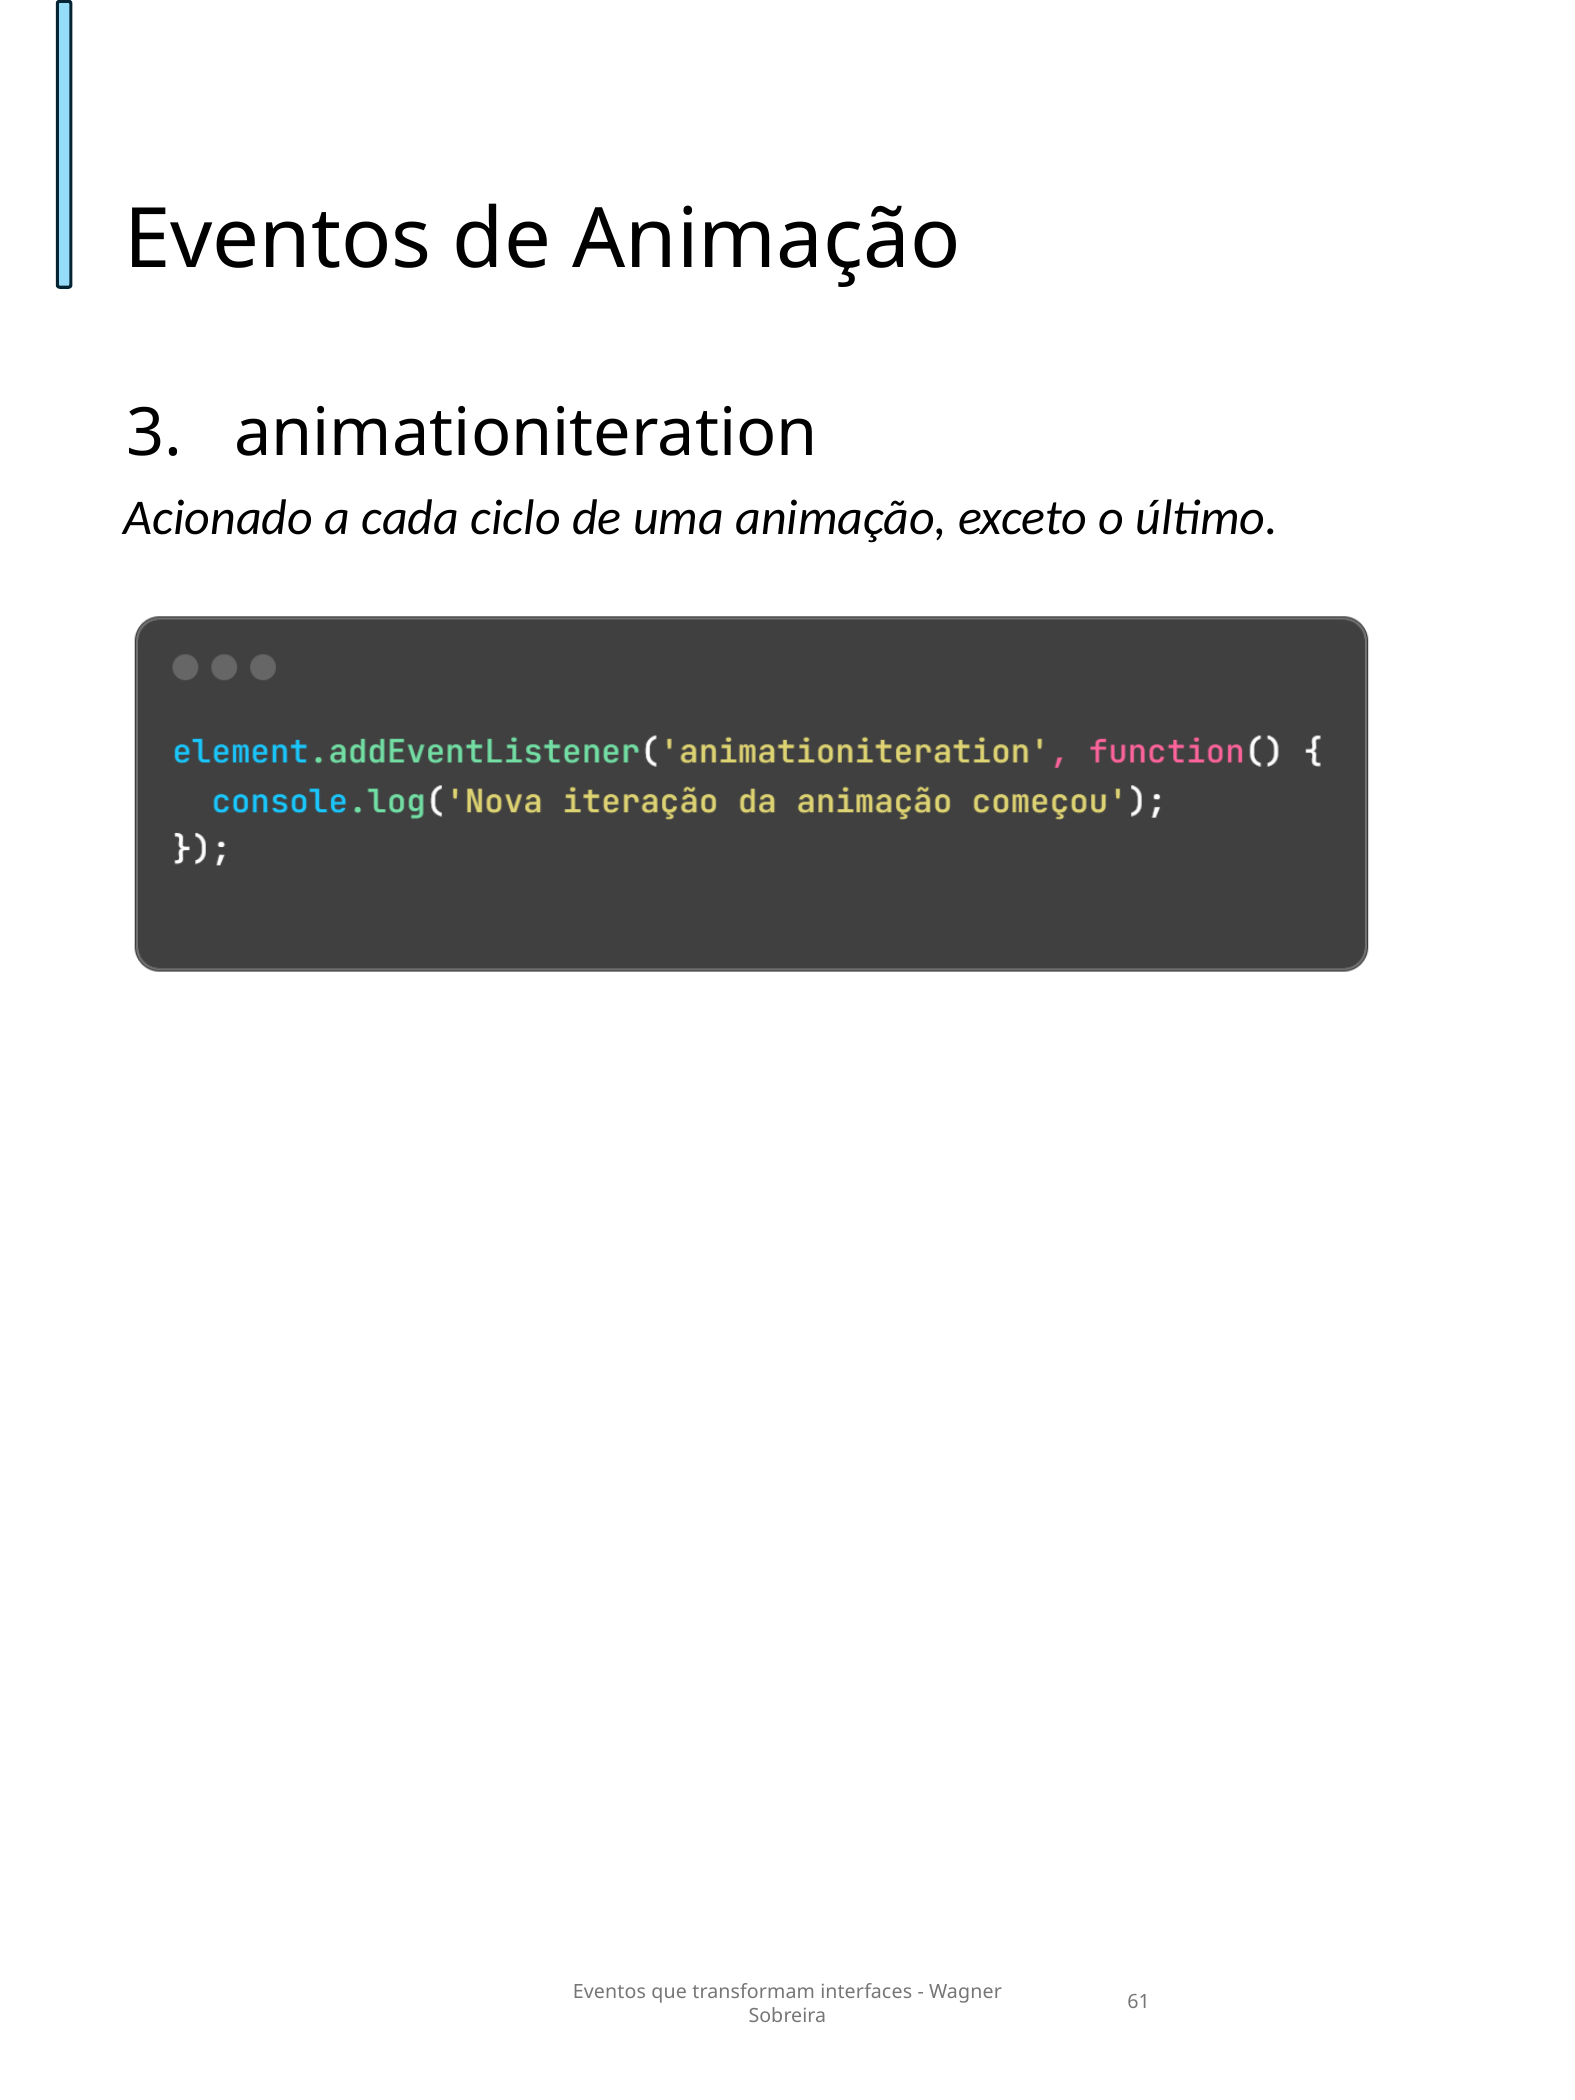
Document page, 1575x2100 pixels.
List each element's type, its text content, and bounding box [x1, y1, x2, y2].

footer Eventos que transformam interfaces - Wagner Sobreira [521, 1946, 1054, 2059]
picture [0, 481, 1503, 1107]
text_box Eventos de Animação [109, 188, 1474, 343]
slide_number 61 [1112, 1946, 1467, 2059]
text_box 3. animationiteration [111, 390, 1476, 481]
text_box [57, 1, 71, 288]
